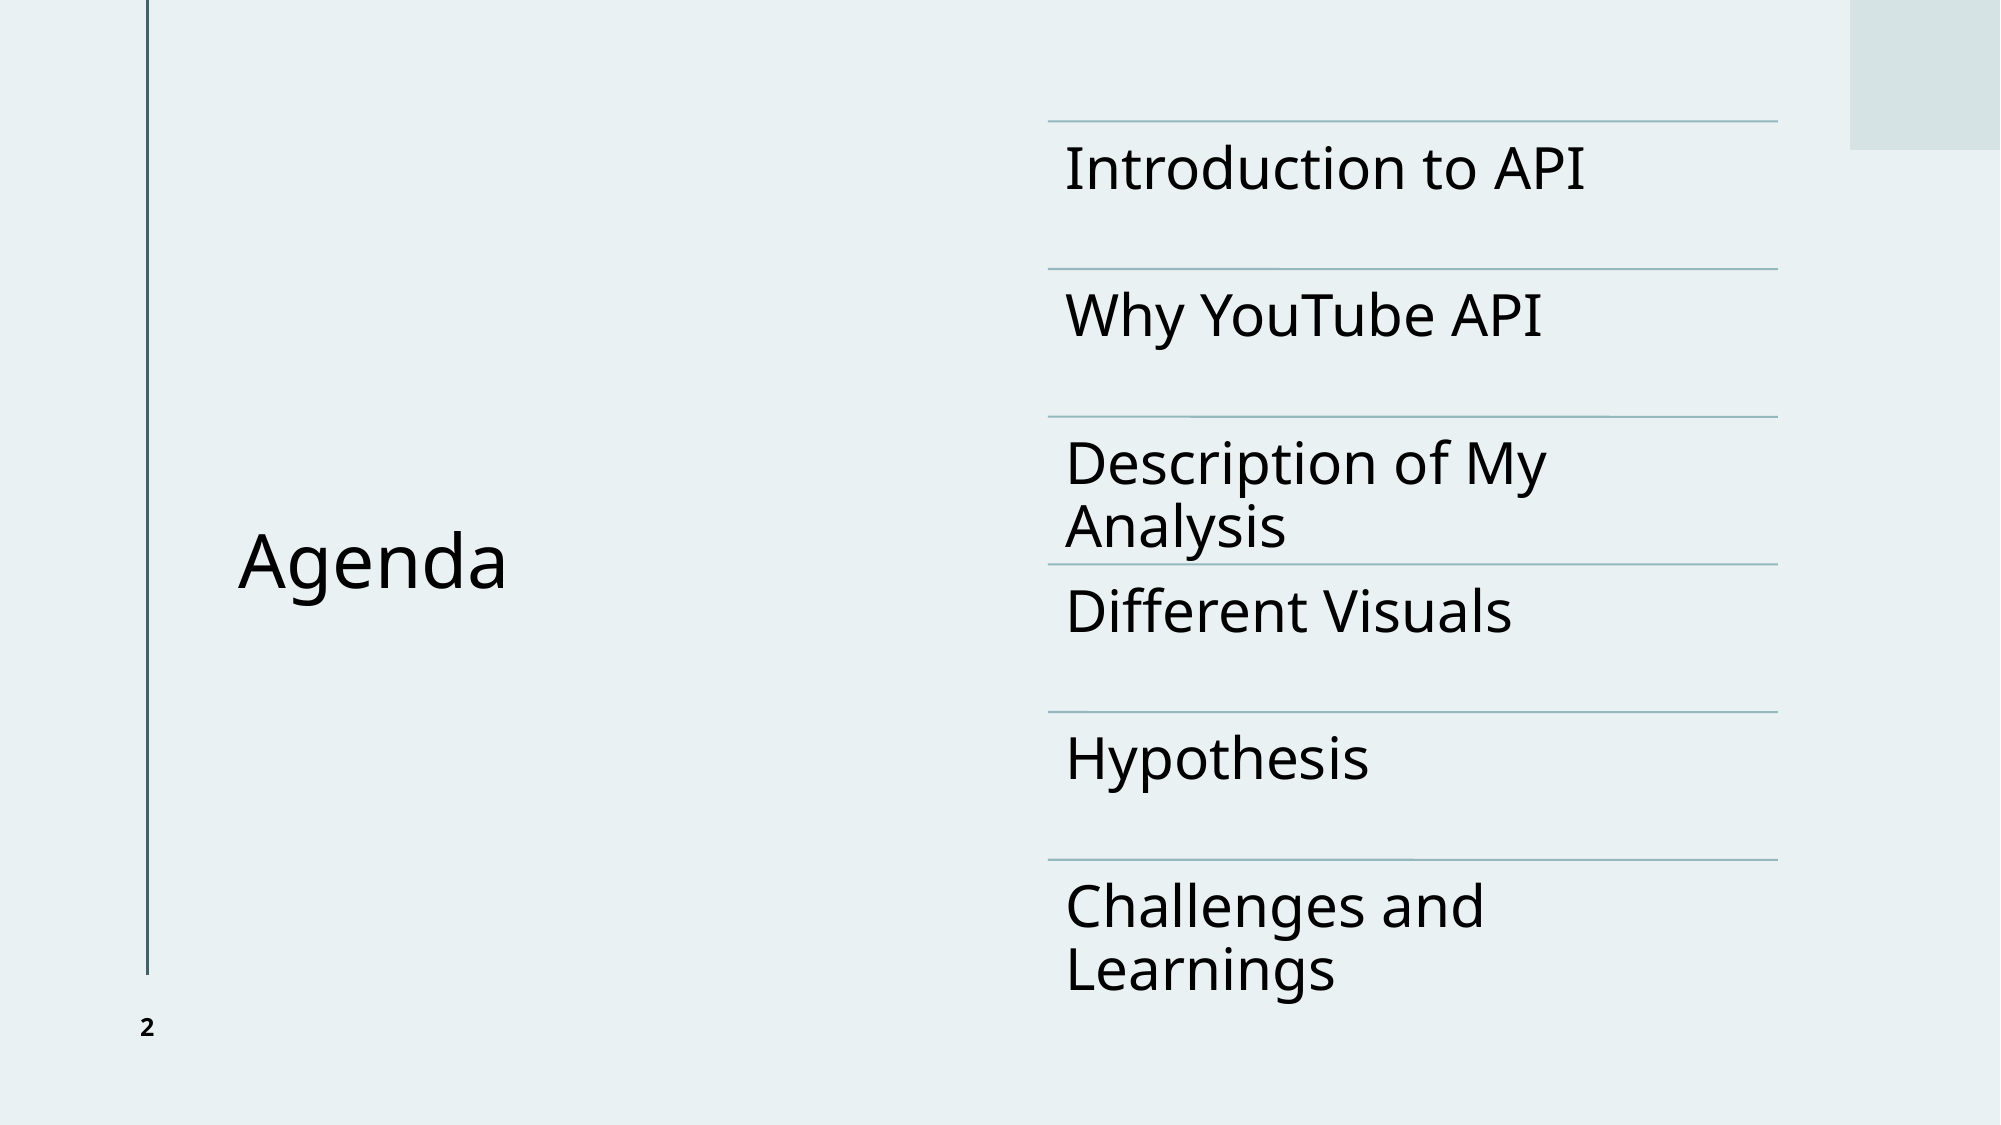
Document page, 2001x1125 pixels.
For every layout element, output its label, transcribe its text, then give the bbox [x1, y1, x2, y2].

text_box Challenges and Learnings [1047, 859, 1778, 1008]
text_box Description of My Analysis [1047, 416, 1778, 563]
text_box Hypothesis [1047, 712, 1778, 858]
text_box Introduction to API [1047, 121, 1778, 268]
title Agenda [238, 120, 1000, 1008]
text_box Different Visuals [1047, 564, 1778, 711]
text_box Why YouTube API [1047, 268, 1778, 415]
text_box [67, 975, 227, 1082]
